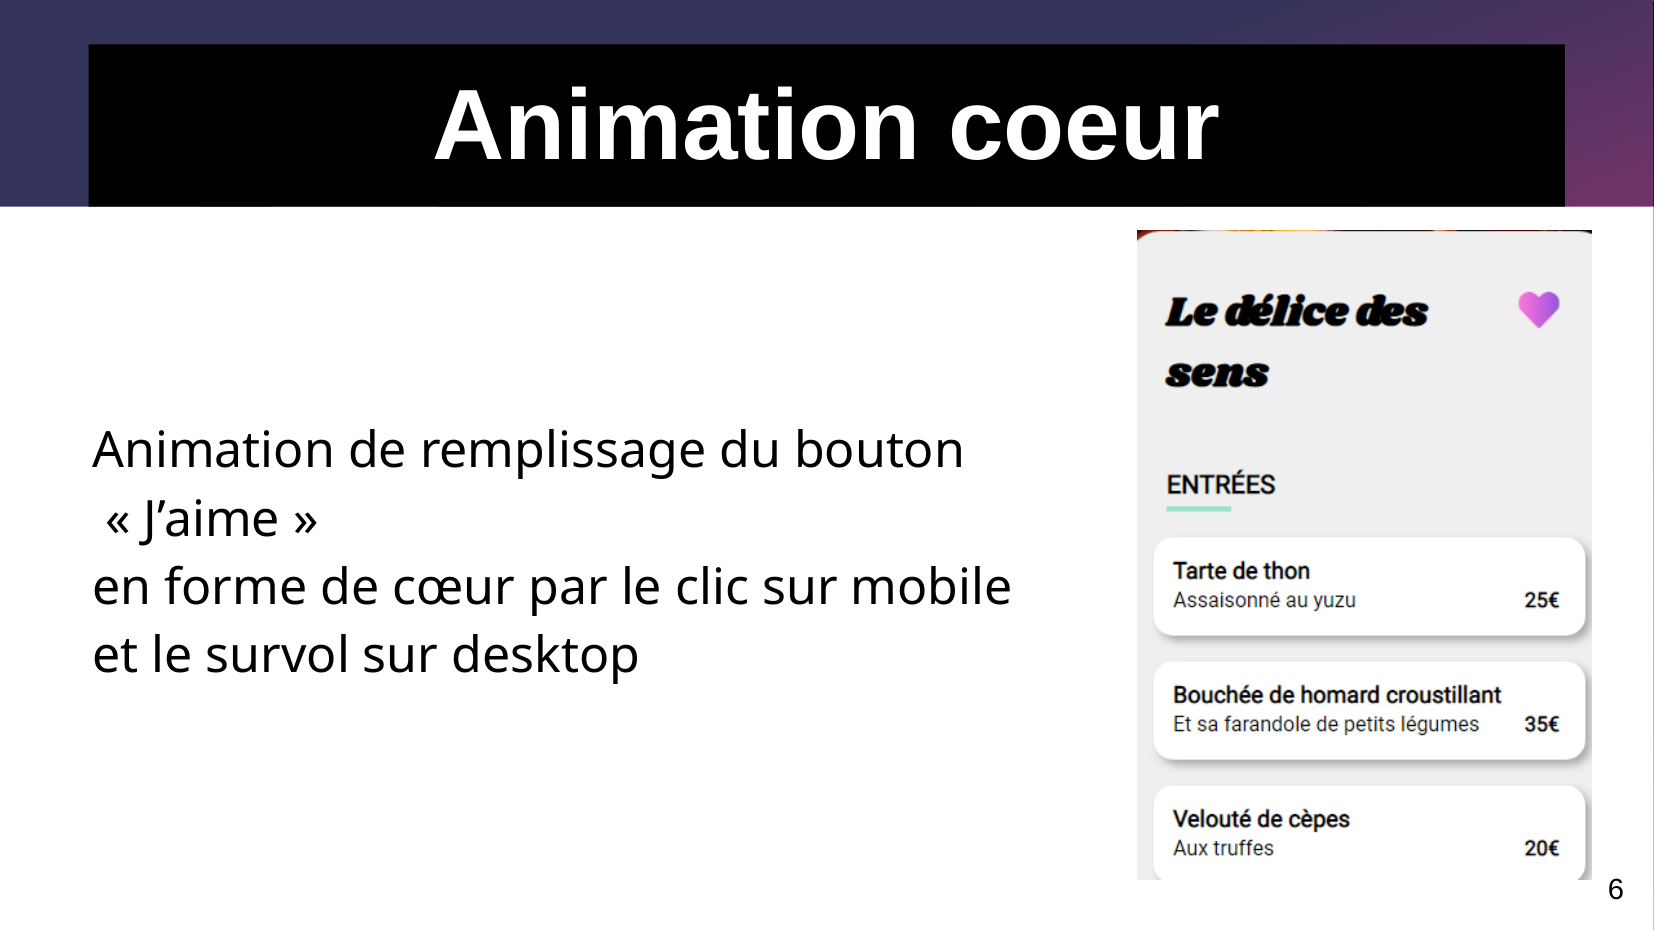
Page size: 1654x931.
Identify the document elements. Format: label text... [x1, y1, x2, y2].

title Animation coeur [88, 44, 1565, 207]
picture [1137, 230, 1592, 880]
text_box Animation de remplissage du bouton « J’aime » en forme de cœur par le clic sur mobile et le survol sur desktop [77, 406, 1137, 768]
